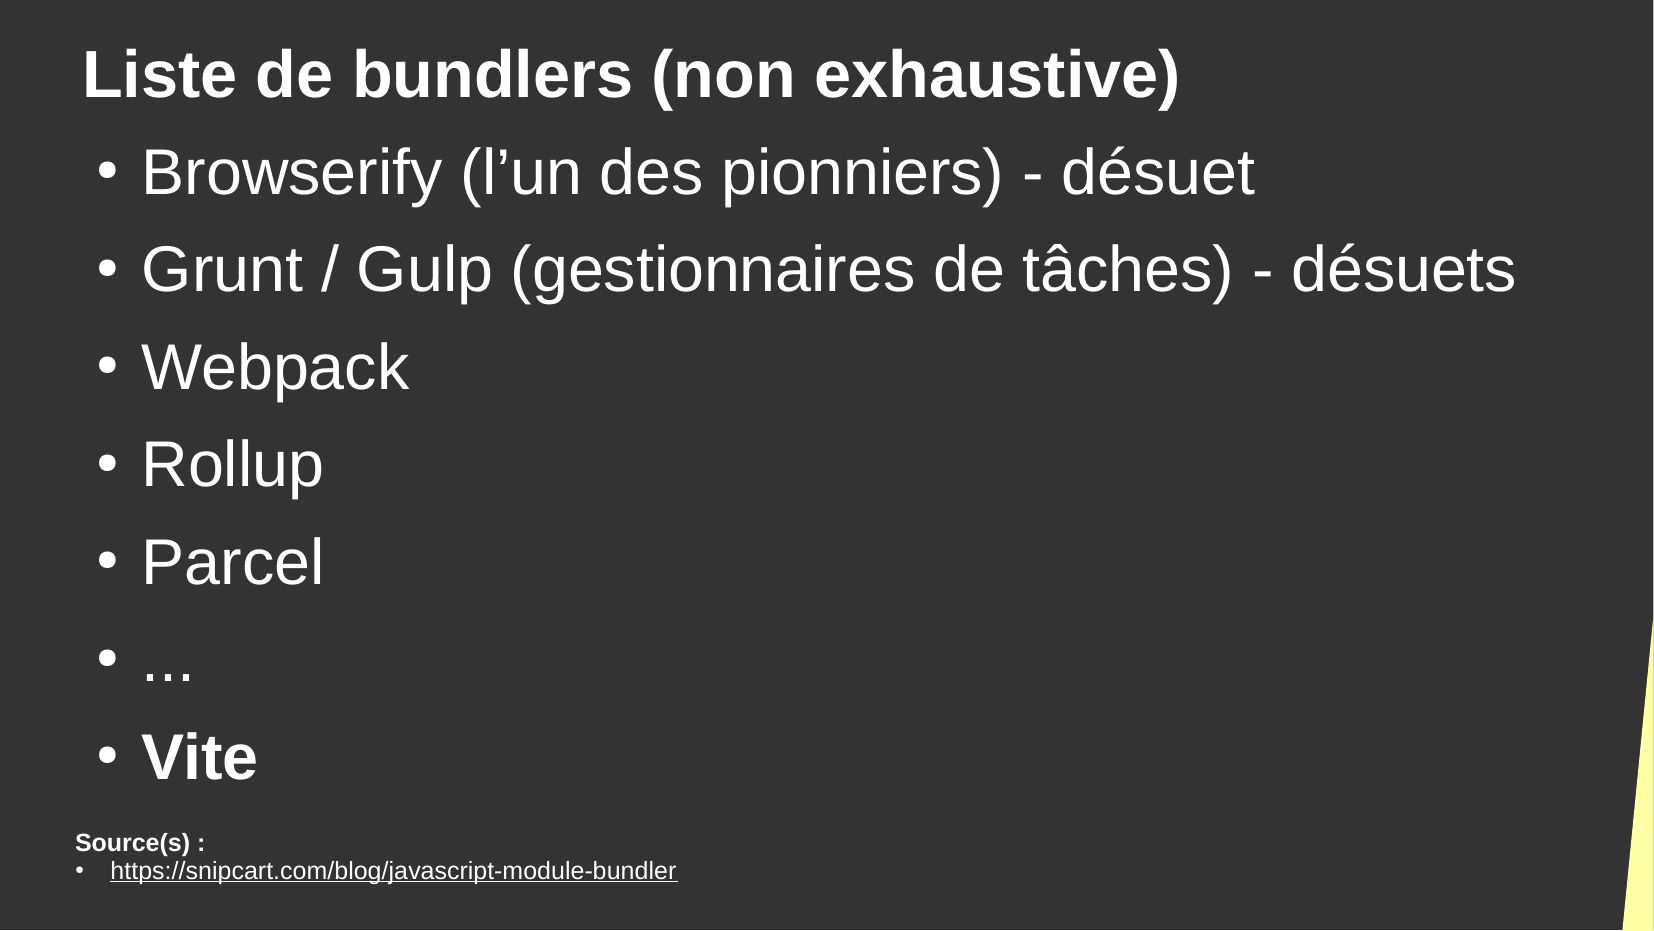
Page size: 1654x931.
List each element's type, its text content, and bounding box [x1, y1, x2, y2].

list Browserify (l’un des pionniers) - désuet Grunt / Gulp (gestionnaires de tâches) - désuets Webpack Rollup Parcel ... Vite [80, 135, 1619, 798]
title Liste de bundlers (non exhaustive) [82, 37, 1571, 112]
text_box Source(s) : https://snipcart.com/blog/javascript-module-bundler [60, 821, 1546, 931]
text_box [1622, 609, 1654, 931]
